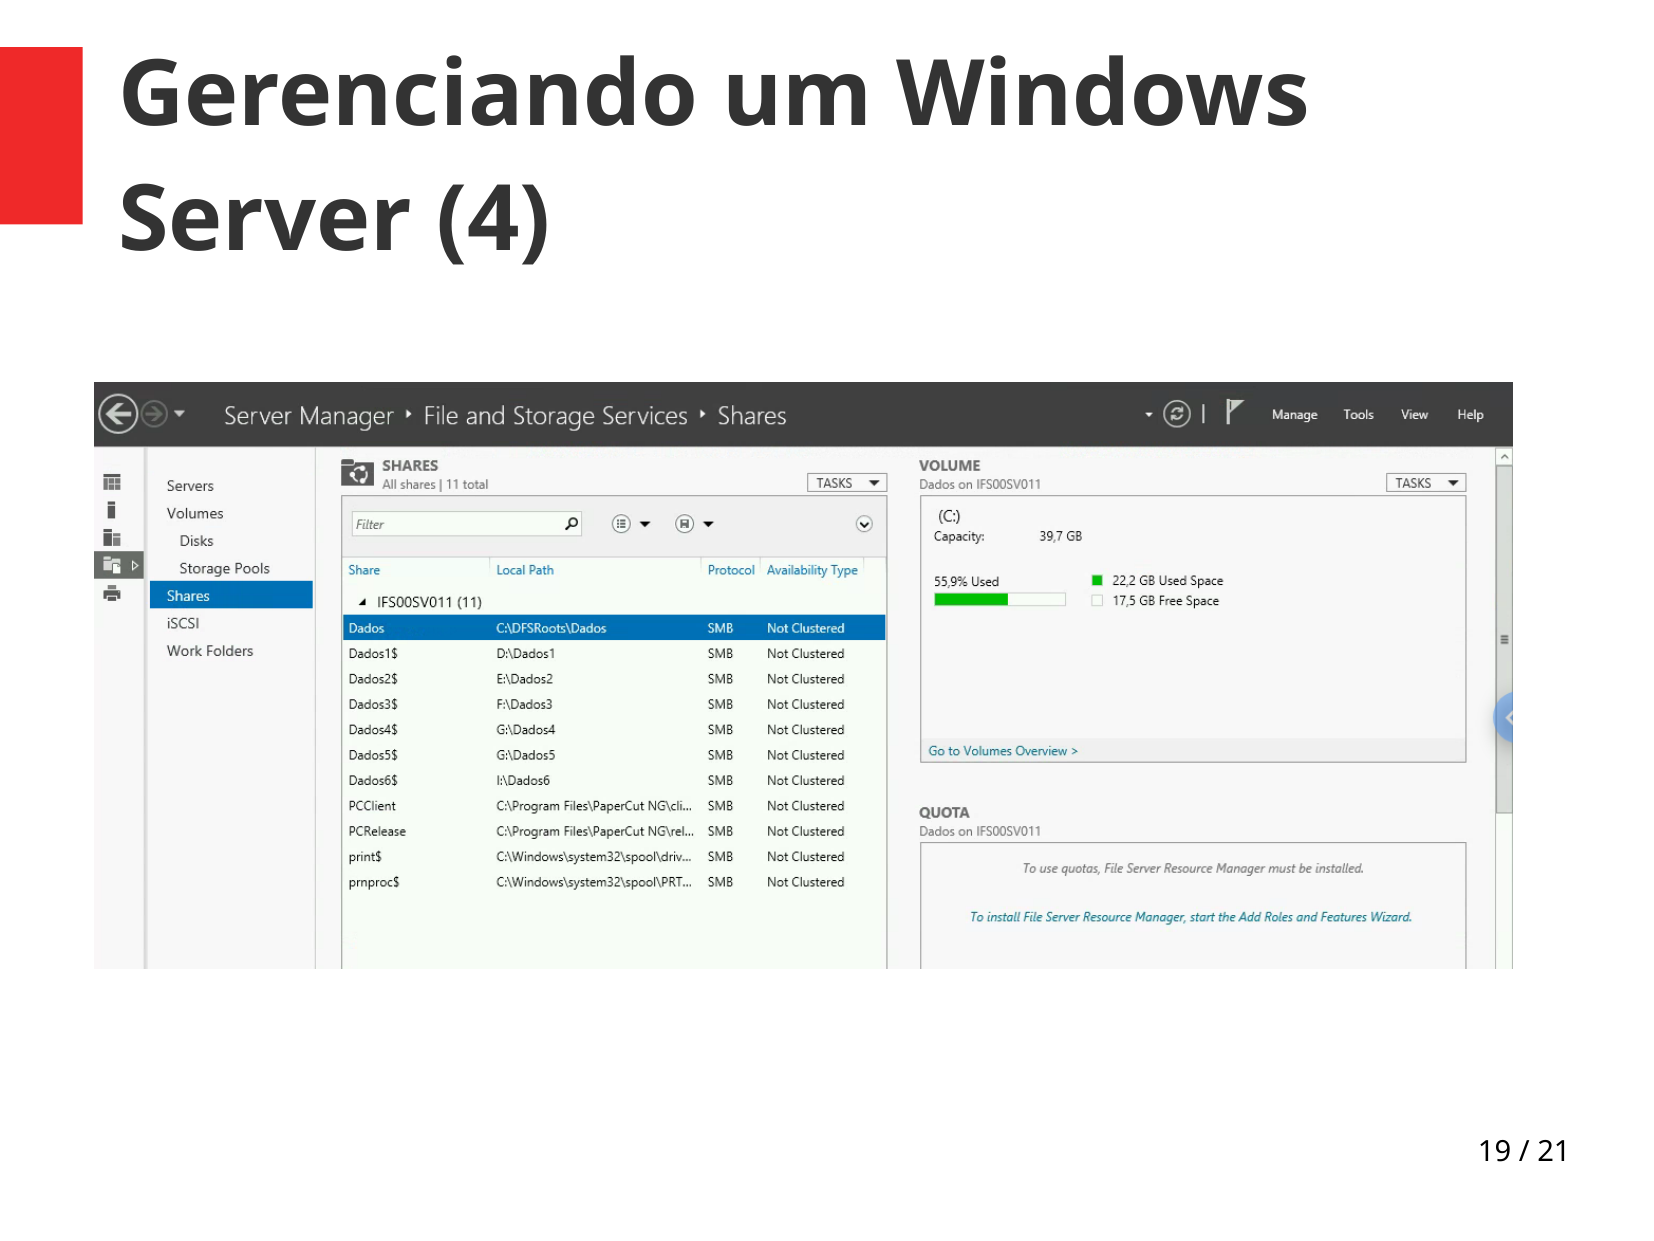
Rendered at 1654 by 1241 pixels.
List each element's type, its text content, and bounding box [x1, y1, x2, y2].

picture [94, 382, 1513, 969]
title Gerenciando um Windows Server (4) [118, 45, 1571, 260]
